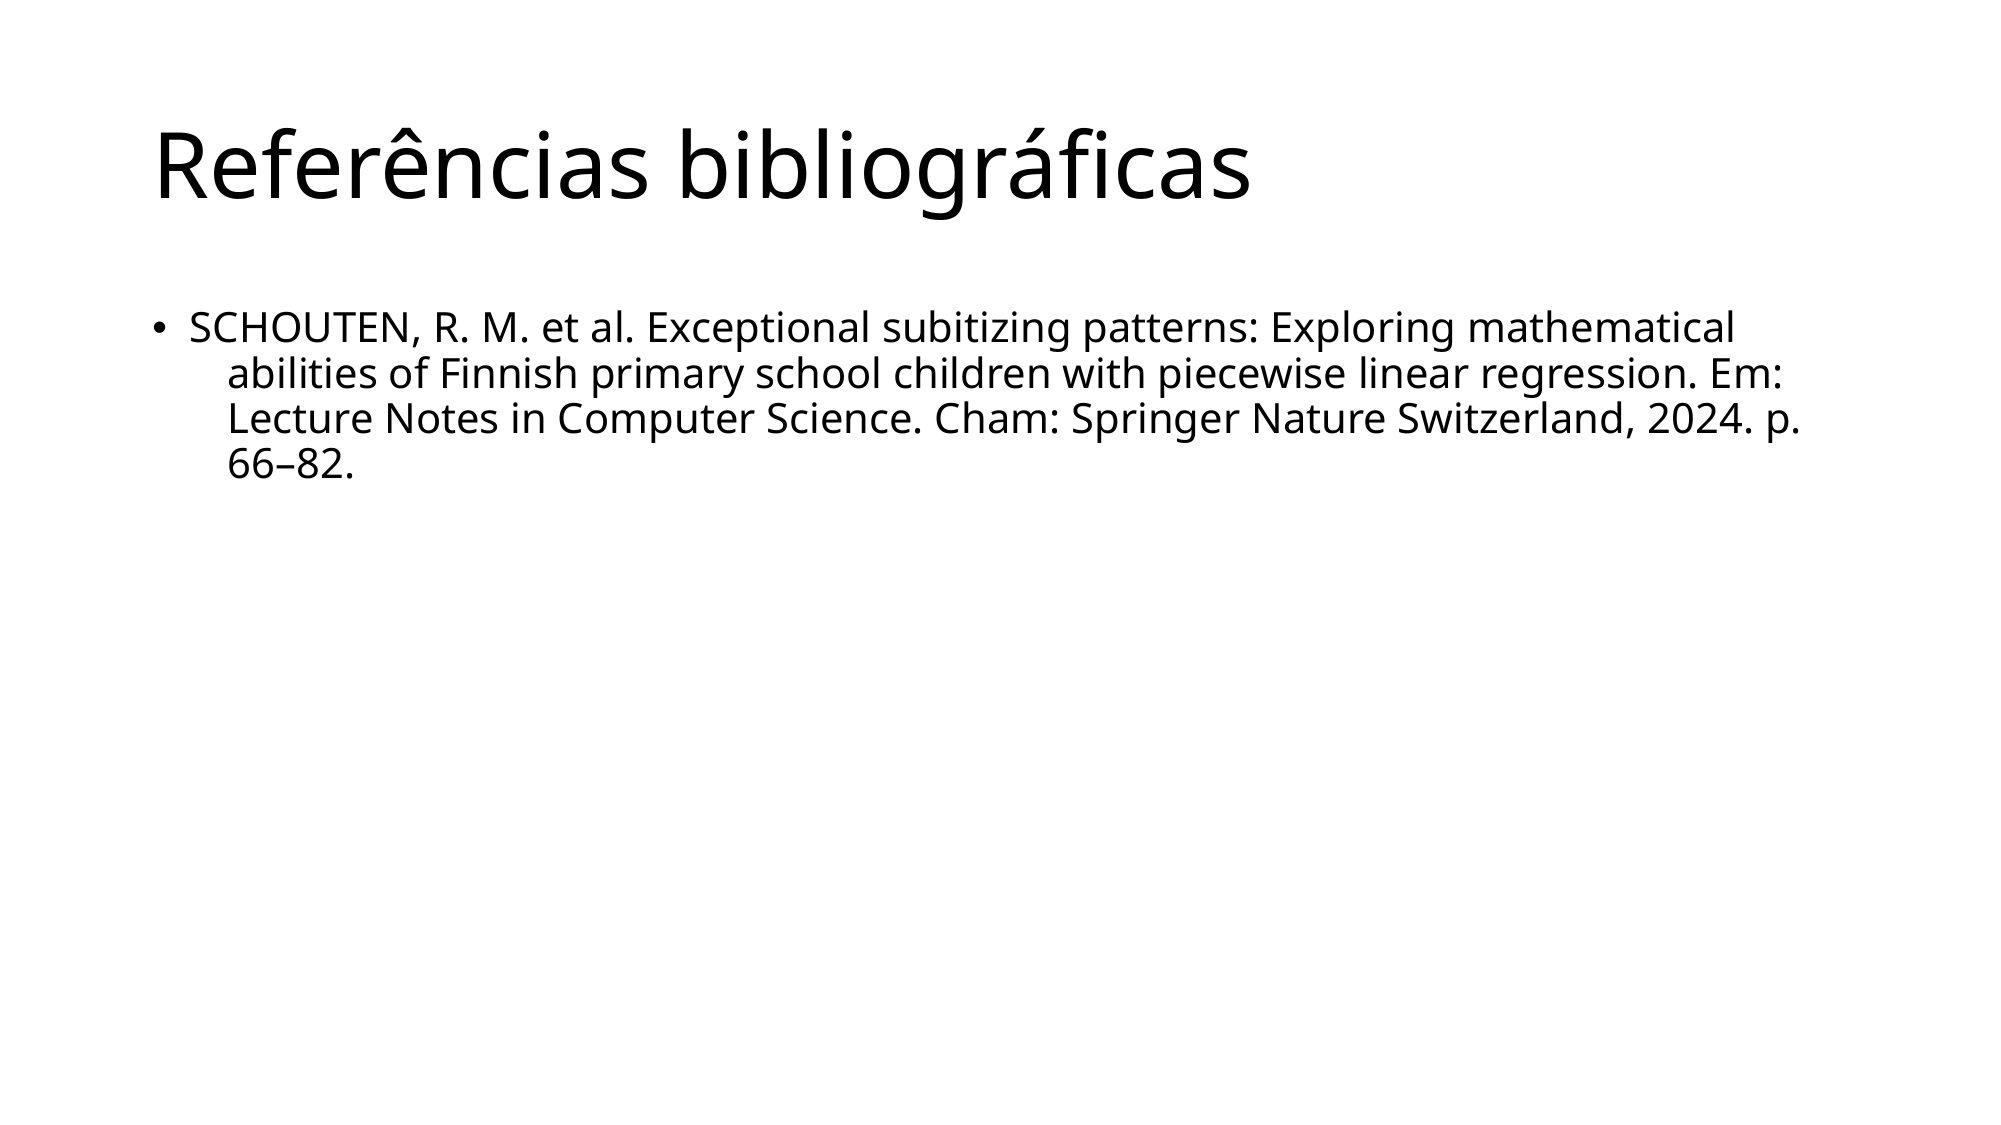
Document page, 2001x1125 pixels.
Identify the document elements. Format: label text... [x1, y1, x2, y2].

list SCHOUTEN, R. M. et al. Exceptional subitizing patterns: Exploring mathematical abilities of Finnish primary school children with piecewise linear regression. Em: Lecture Notes in Computer Science. Cham: Springer Nature Switzerland, 2024. p. 66–82. [137, 299, 1863, 1014]
title Referências bibliográficas [137, 59, 1863, 278]
